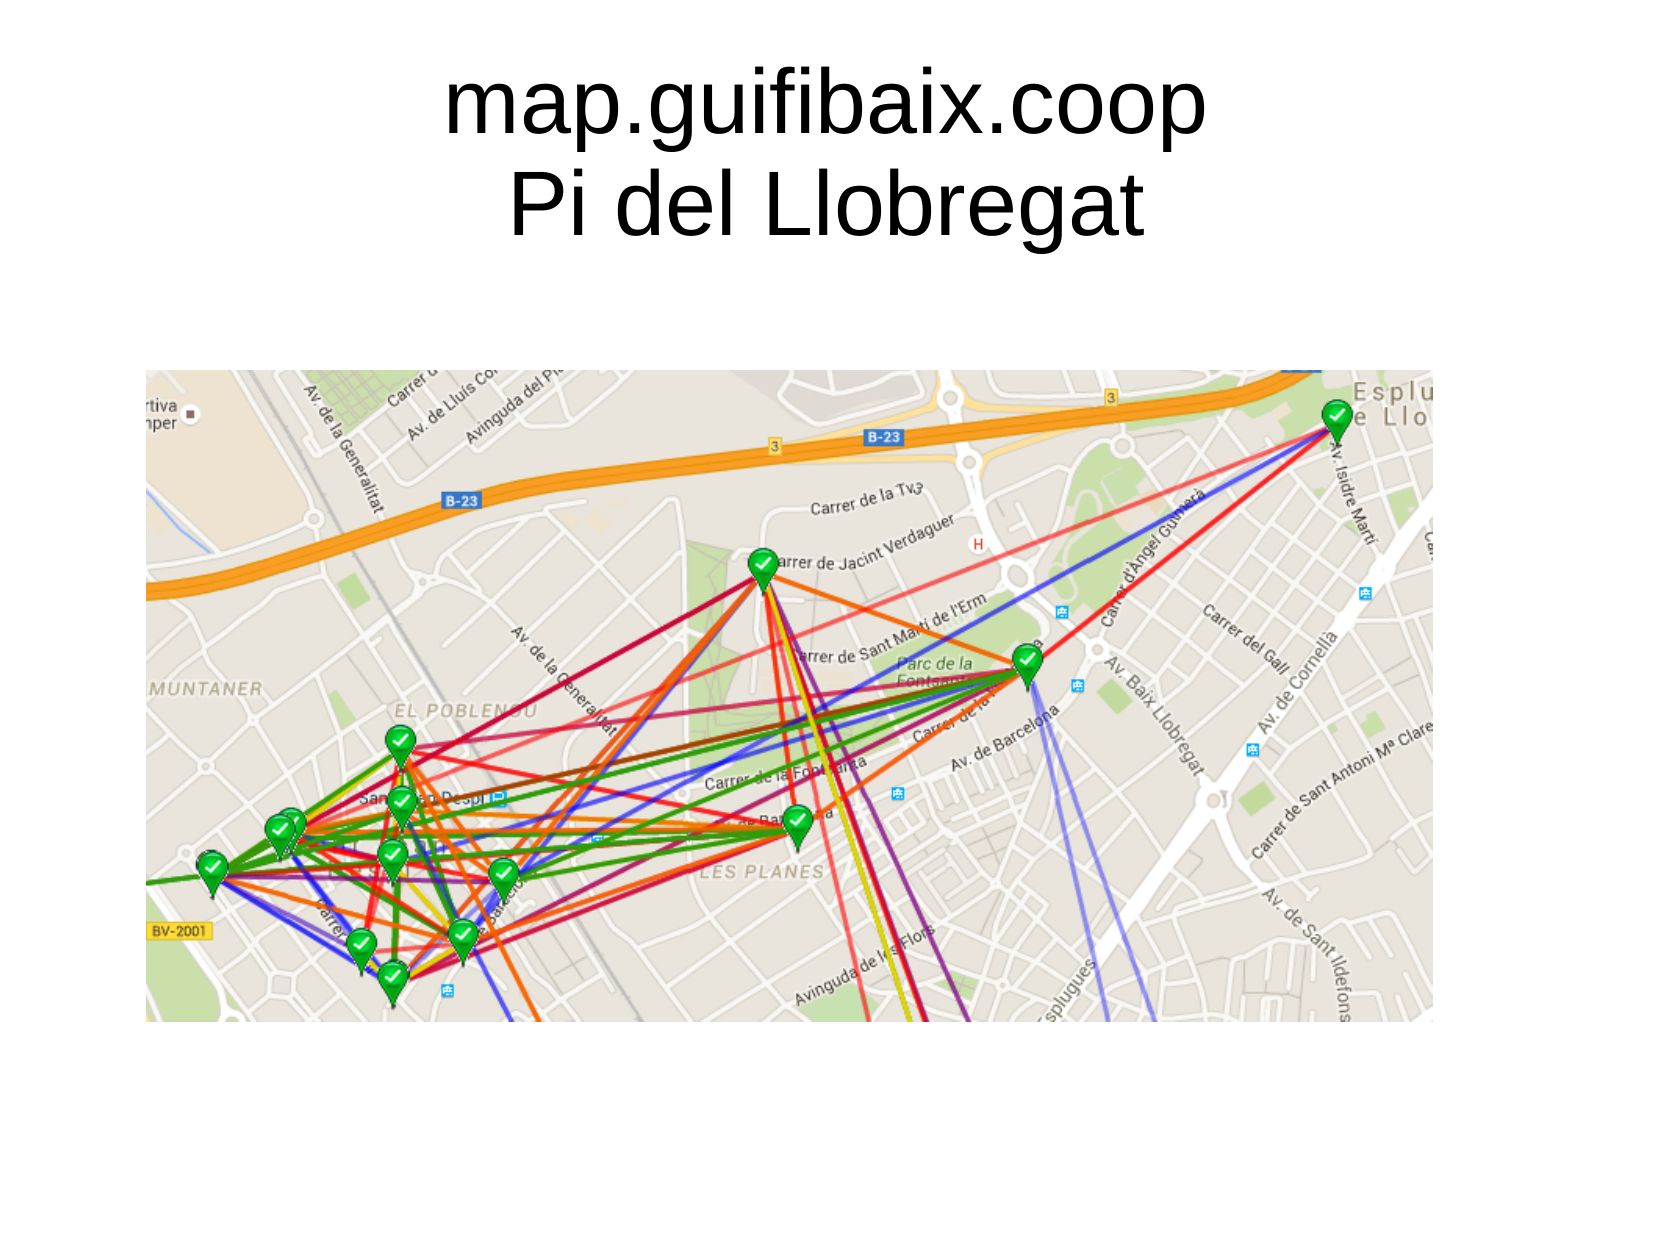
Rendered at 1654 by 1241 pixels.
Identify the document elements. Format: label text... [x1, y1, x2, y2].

title map.guifibaix.coop Pi del Llobregat [82, 49, 1571, 257]
picture [146, 370, 1433, 1022]
